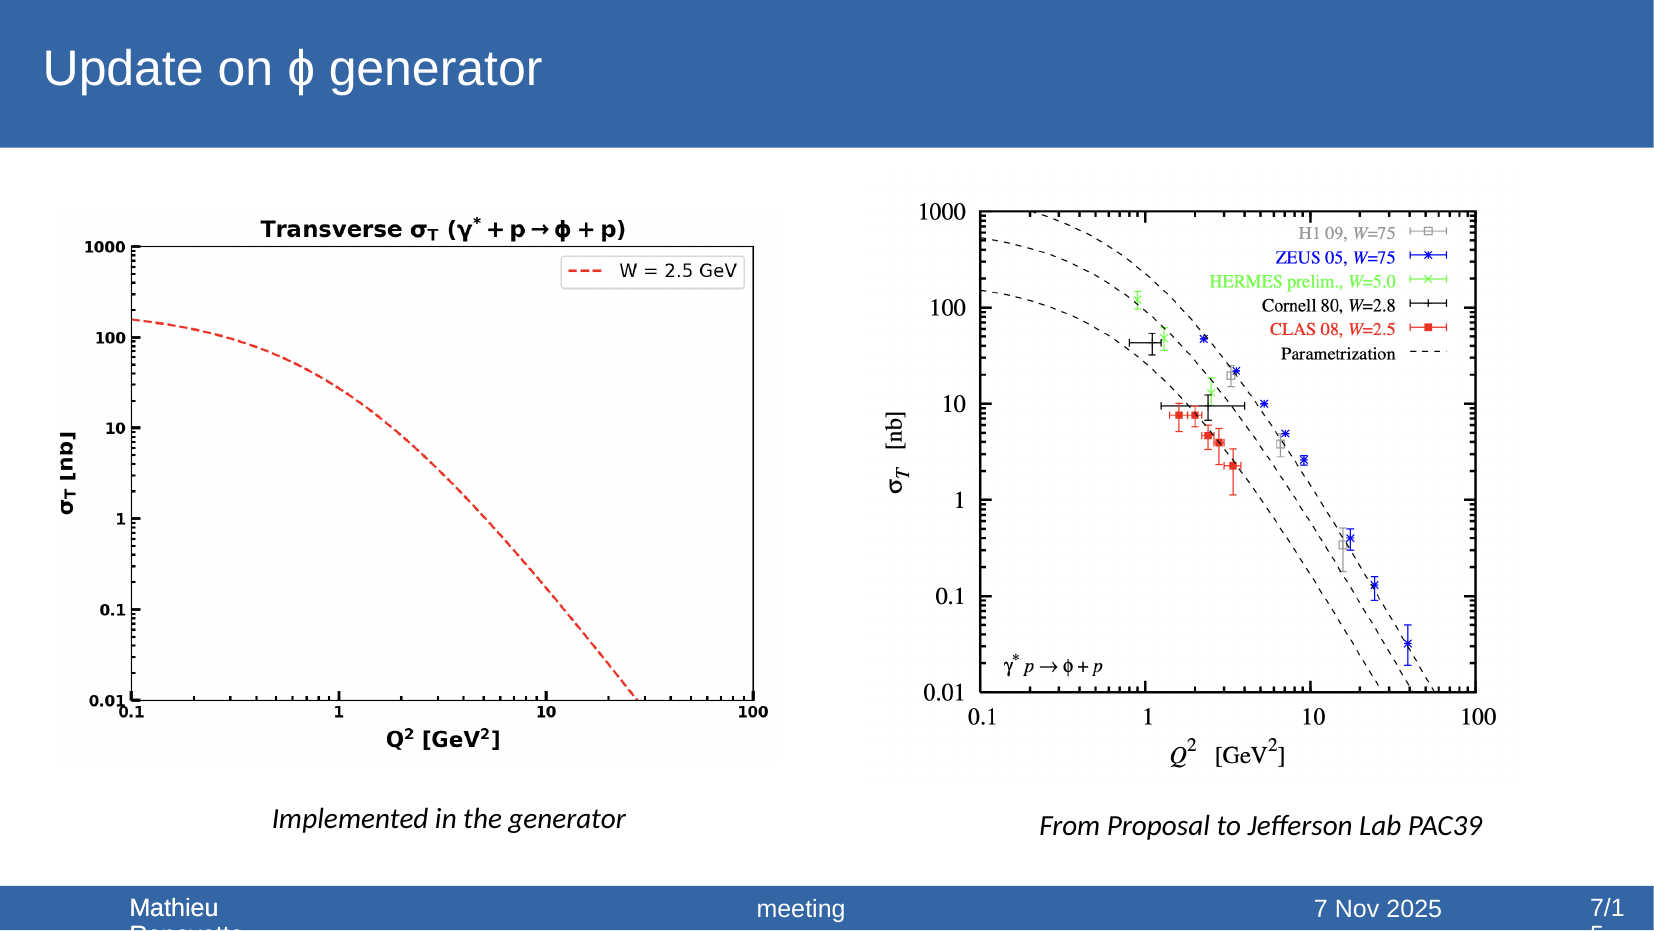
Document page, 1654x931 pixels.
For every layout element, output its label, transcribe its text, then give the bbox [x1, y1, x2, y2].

picture [871, 170, 1520, 783]
text_box [0, 0, 1654, 148]
text_box [226, 885, 1592, 931]
text_box [0, 885, 131, 931]
text_box 7 Nov 2025 [1299, 887, 1536, 931]
text_box meeting [734, 887, 953, 931]
picture [60, 208, 777, 763]
text_box Implemented in the generator [256, 791, 657, 843]
text_box From Proposal to Jeﬀerson Lab PAC39 [1024, 799, 1536, 850]
text_box 7/15 [1575, 885, 1654, 930]
text_box Mathieu Ronayette [114, 885, 355, 929]
text_box Update on ɸ generator [27, 32, 886, 106]
